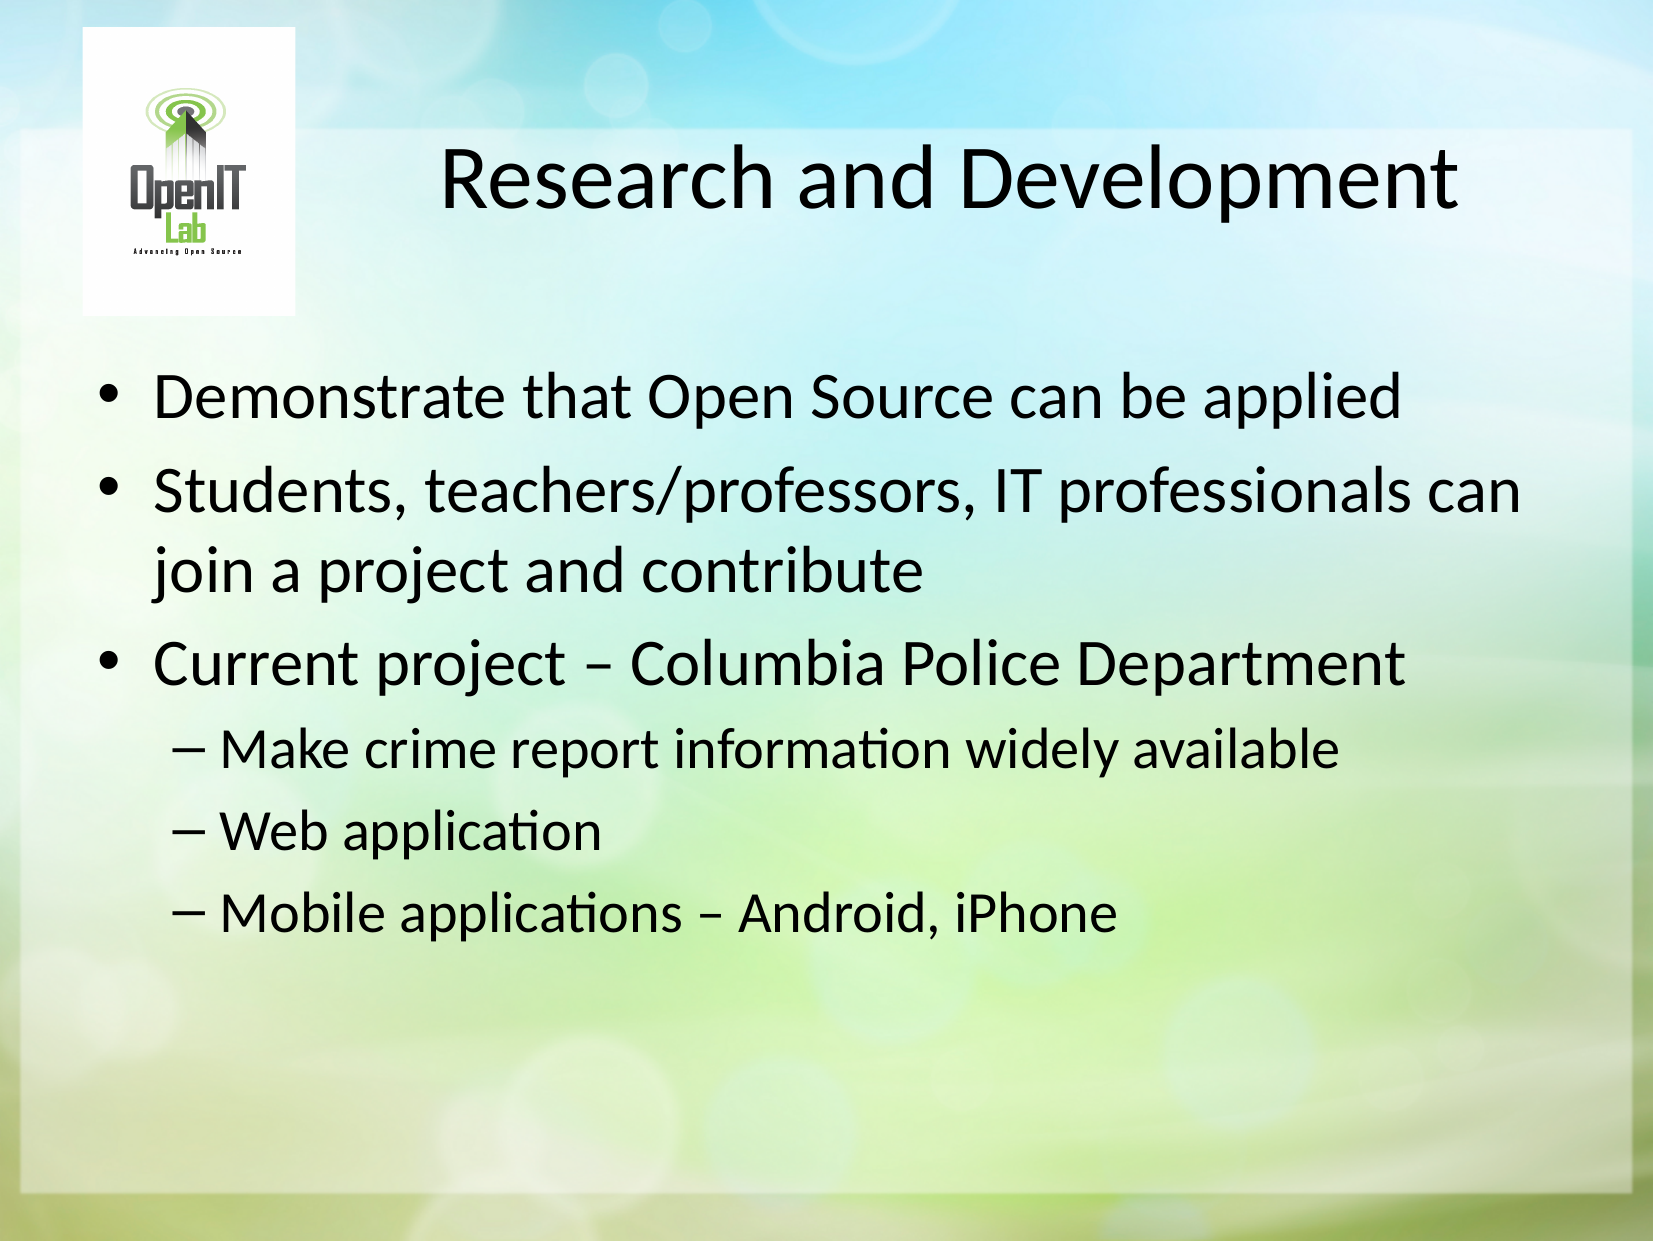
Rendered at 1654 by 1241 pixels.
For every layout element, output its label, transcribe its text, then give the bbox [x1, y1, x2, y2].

picture [0, 0, 1653, 1241]
title Research and Development [330, 68, 1571, 276]
list Demonstrate that Open Source can be applied Students, teachers/professors, IT professionals can join a project and contribute Current project – Columbia Police Department Make crime report information widely available Web application Mobile applications – Android, iPhone [82, 344, 1571, 1172]
chart [82, 27, 296, 316]
